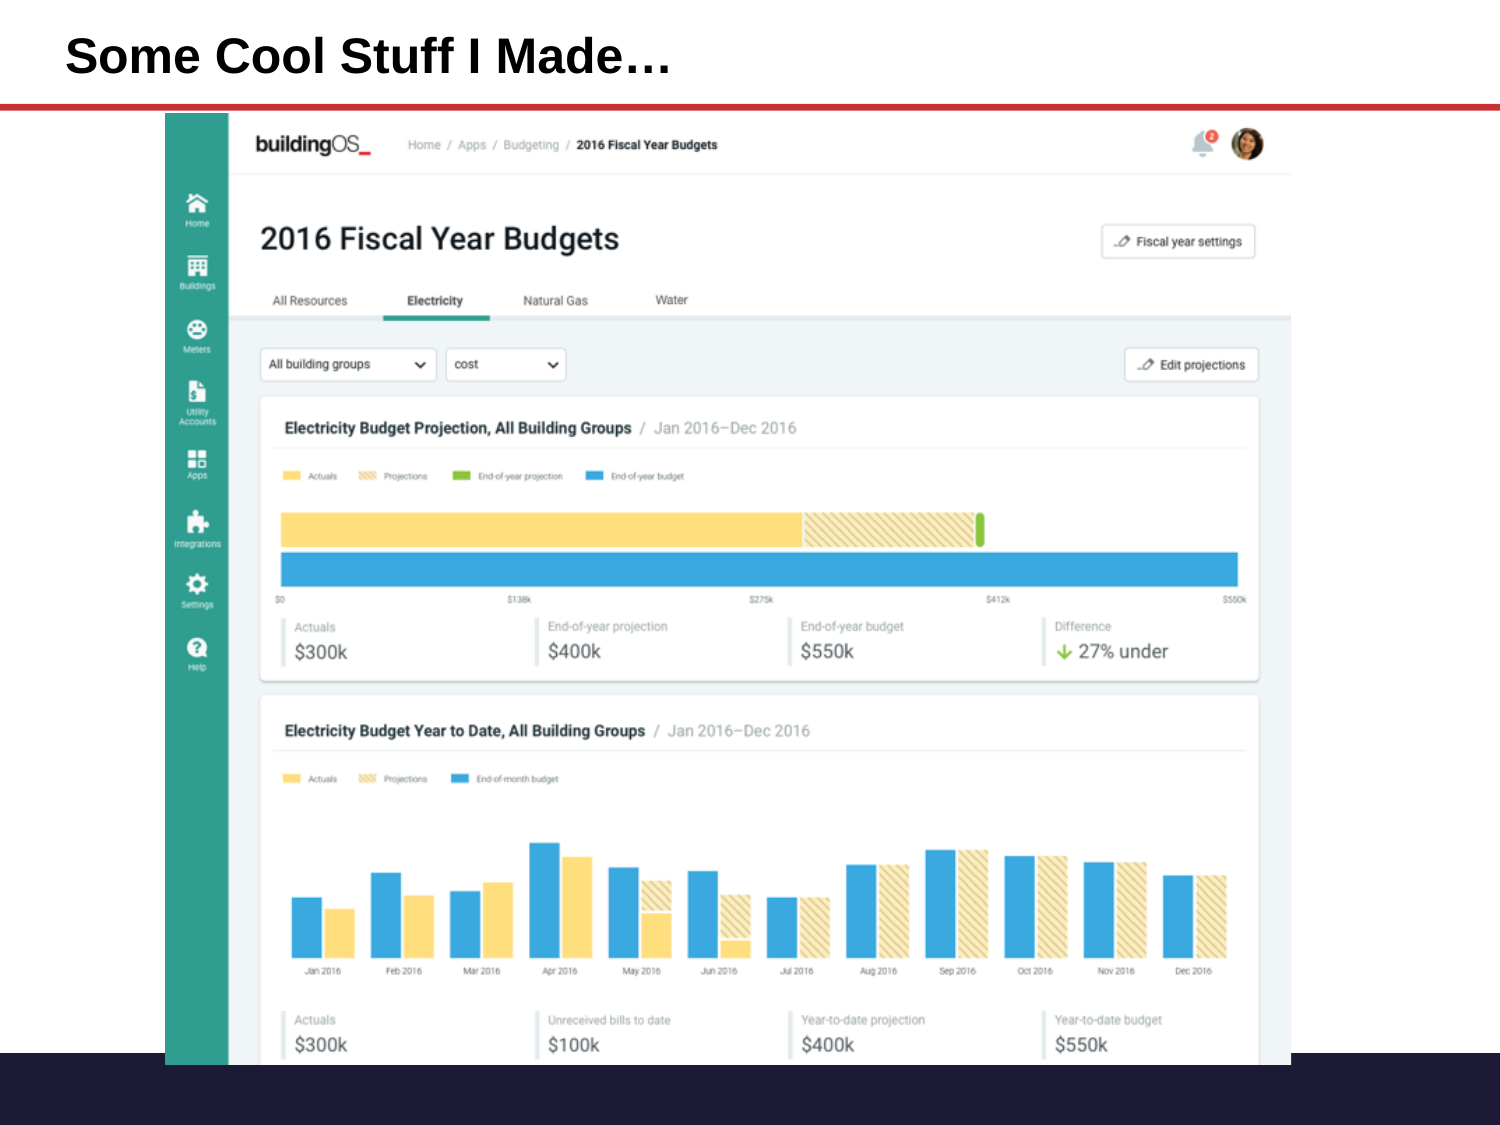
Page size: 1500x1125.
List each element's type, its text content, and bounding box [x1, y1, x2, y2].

title Some Cool Stuff I Made… [50, 0, 948, 108]
picture [165, 113, 1292, 1066]
